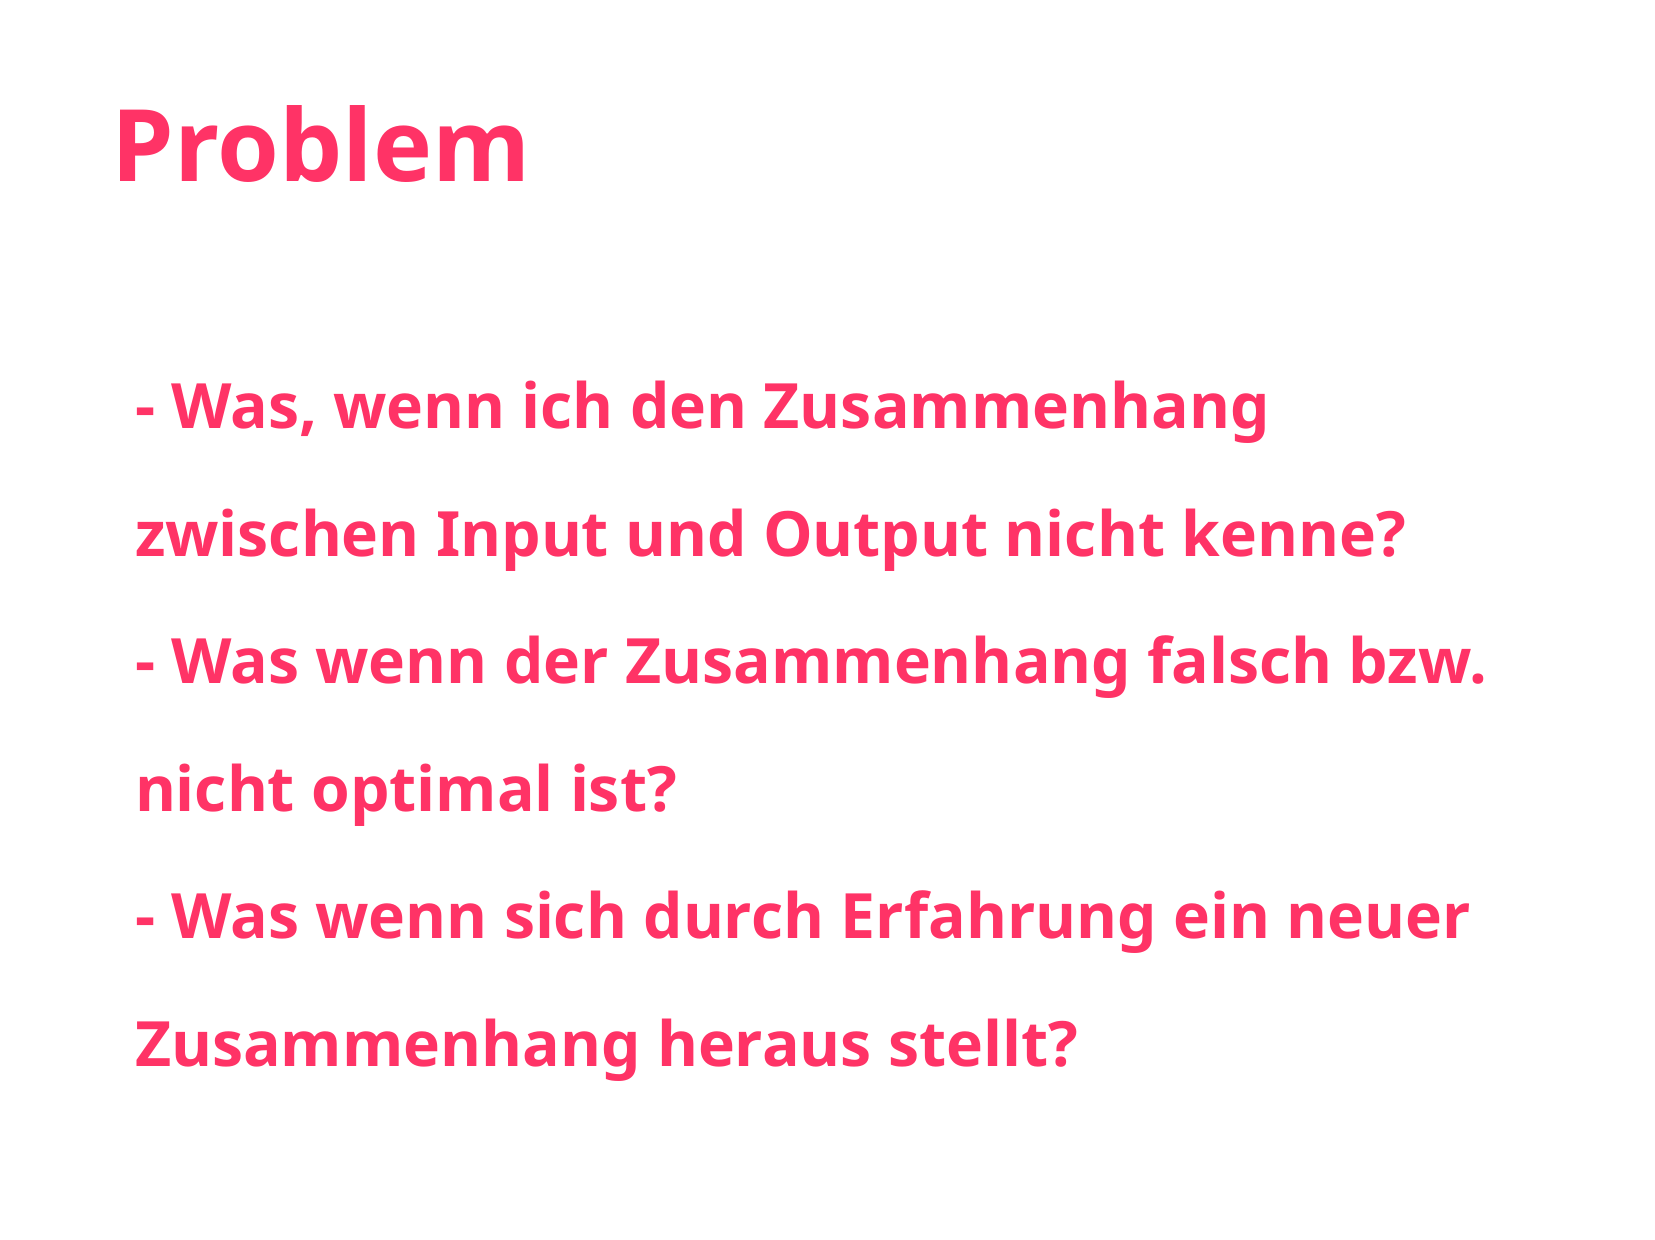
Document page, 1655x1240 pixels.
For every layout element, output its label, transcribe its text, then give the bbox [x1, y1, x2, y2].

text_box Problem [96, 67, 1447, 195]
title - Was, wenn ich den Zusammenhang zwischen Input und Output nicht kenne? - Was wenn der Zusammenhang falsch bzw. nicht optimal ist? - Was wenn sich durch Erfahrung ein neuer Zusammenhang heraus stellt? [135, 404, 1531, 1000]
